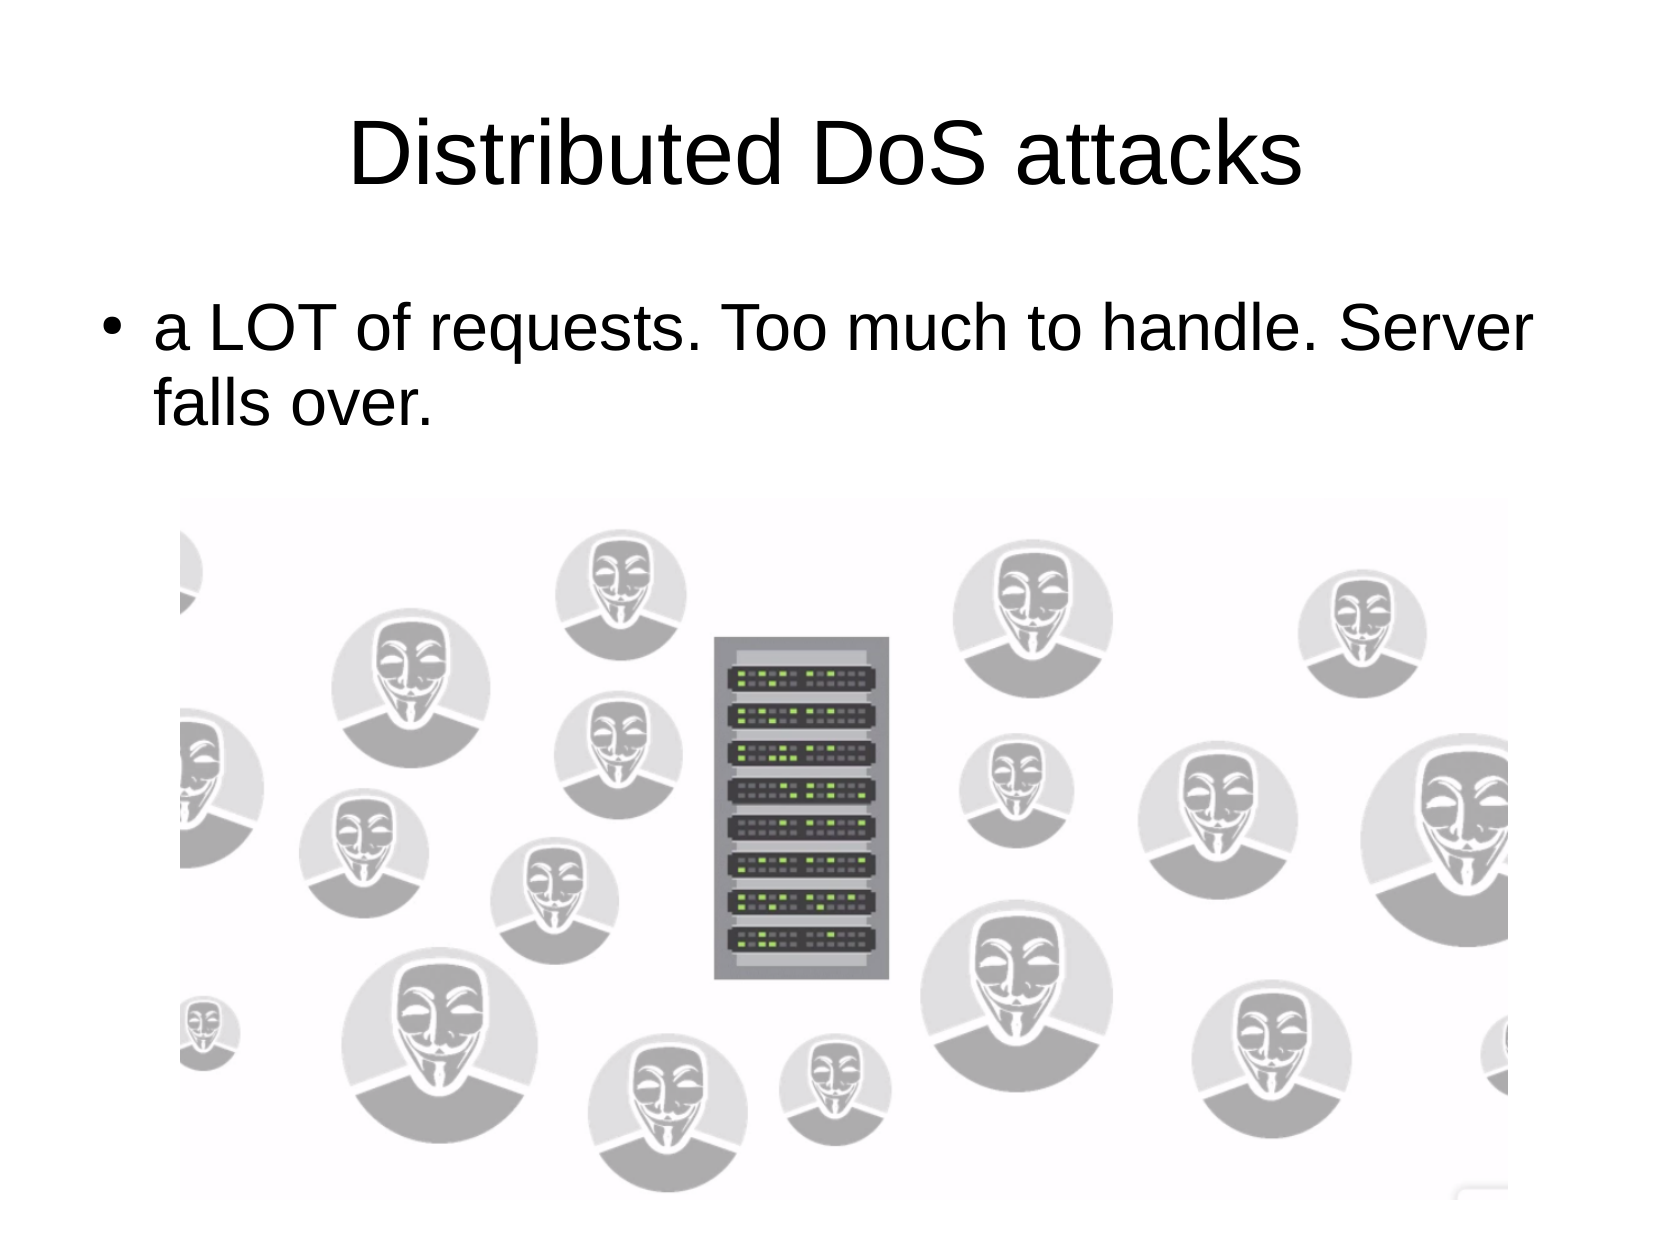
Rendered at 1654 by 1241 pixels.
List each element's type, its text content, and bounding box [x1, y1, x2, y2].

list a LOT of requests. Too much to handle. Server falls over. [82, 290, 1571, 1010]
title Distributed DoS attacks [82, 49, 1571, 257]
picture [180, 498, 1508, 1201]
